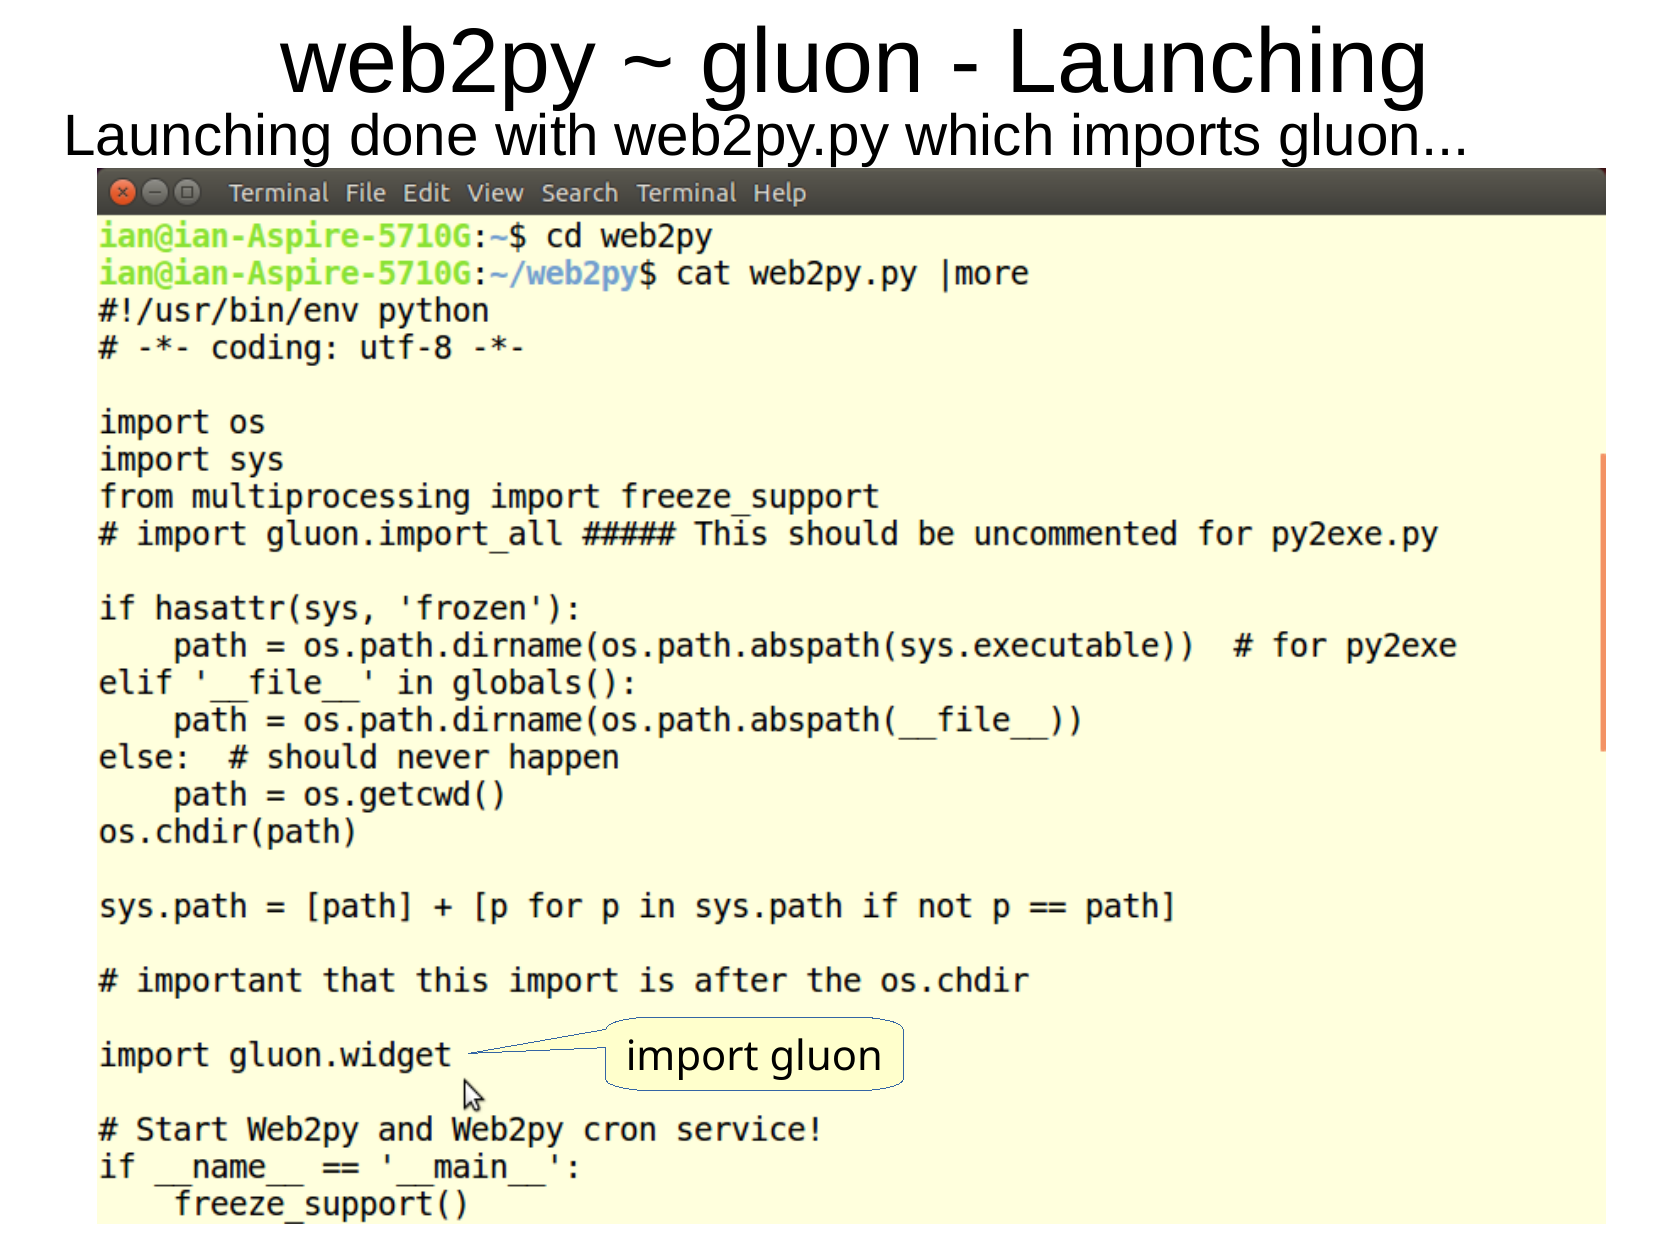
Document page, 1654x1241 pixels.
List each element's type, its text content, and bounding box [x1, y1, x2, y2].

text_box import gluon [468, 1017, 904, 1091]
title Launching done with web2py.py which imports gluon... [63, 102, 1627, 168]
title web2py ~ gluon - Launching [111, 9, 1600, 102]
picture [97, 168, 1606, 1224]
